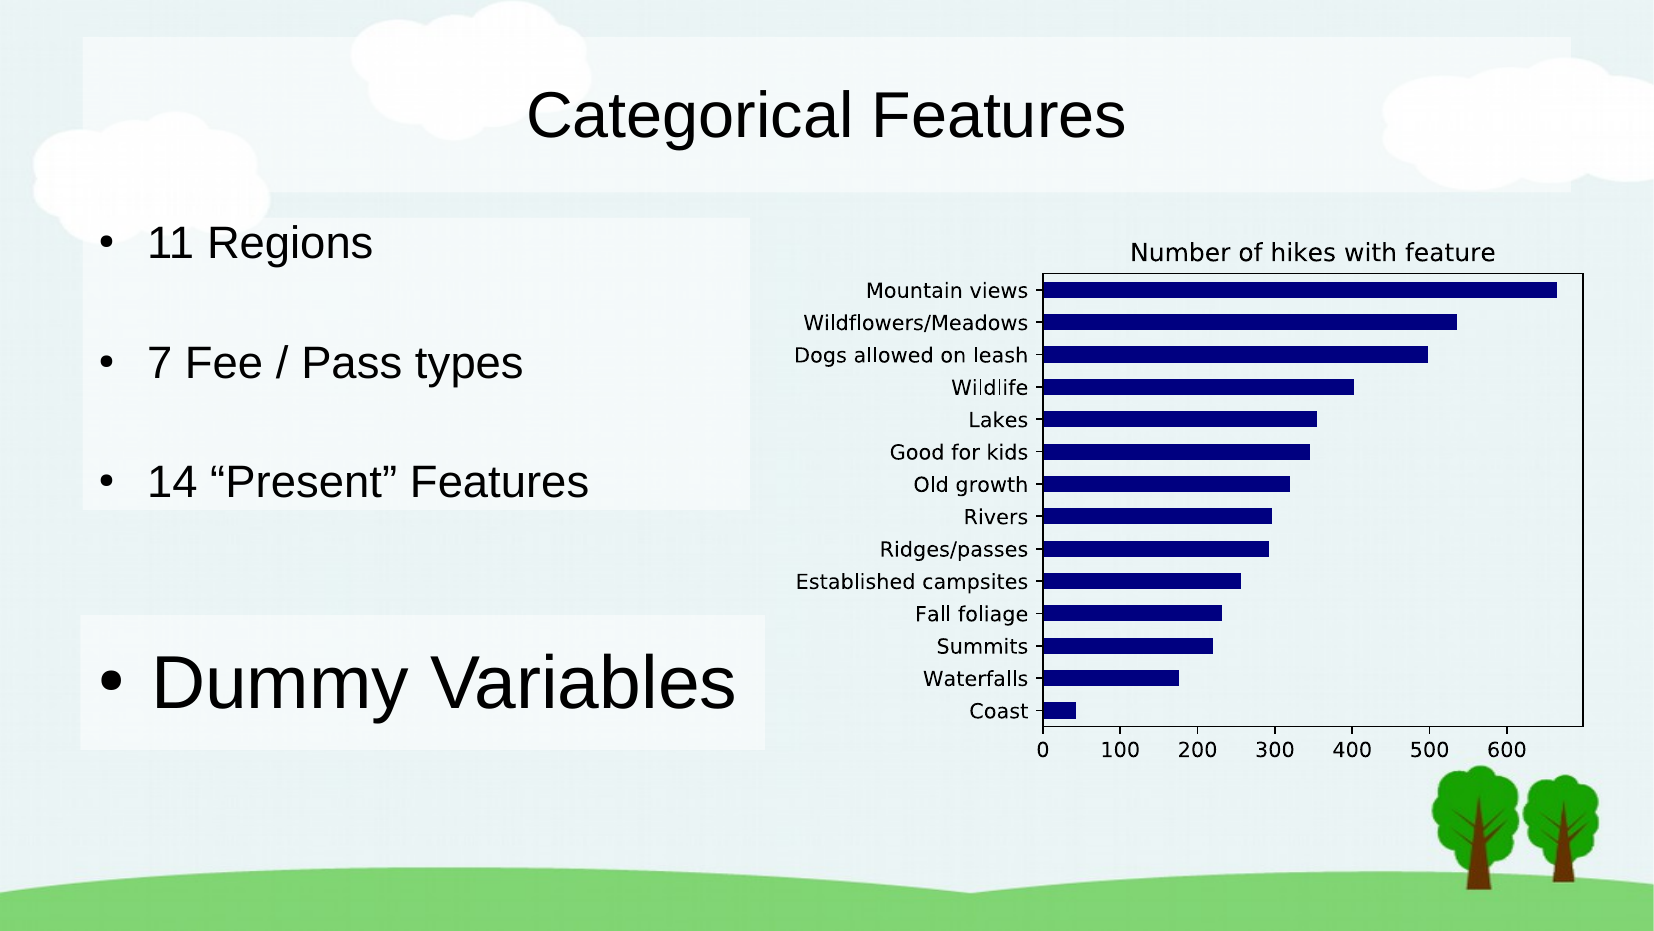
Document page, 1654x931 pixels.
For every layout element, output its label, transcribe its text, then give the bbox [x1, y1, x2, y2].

picture [0, 0, 1654, 931]
list Dummy Variables [80, 615, 766, 751]
title Categorical Features [82, 37, 1571, 193]
list 11 Regions 7 Fee / Pass types 14 “Present” Features [82, 217, 751, 511]
